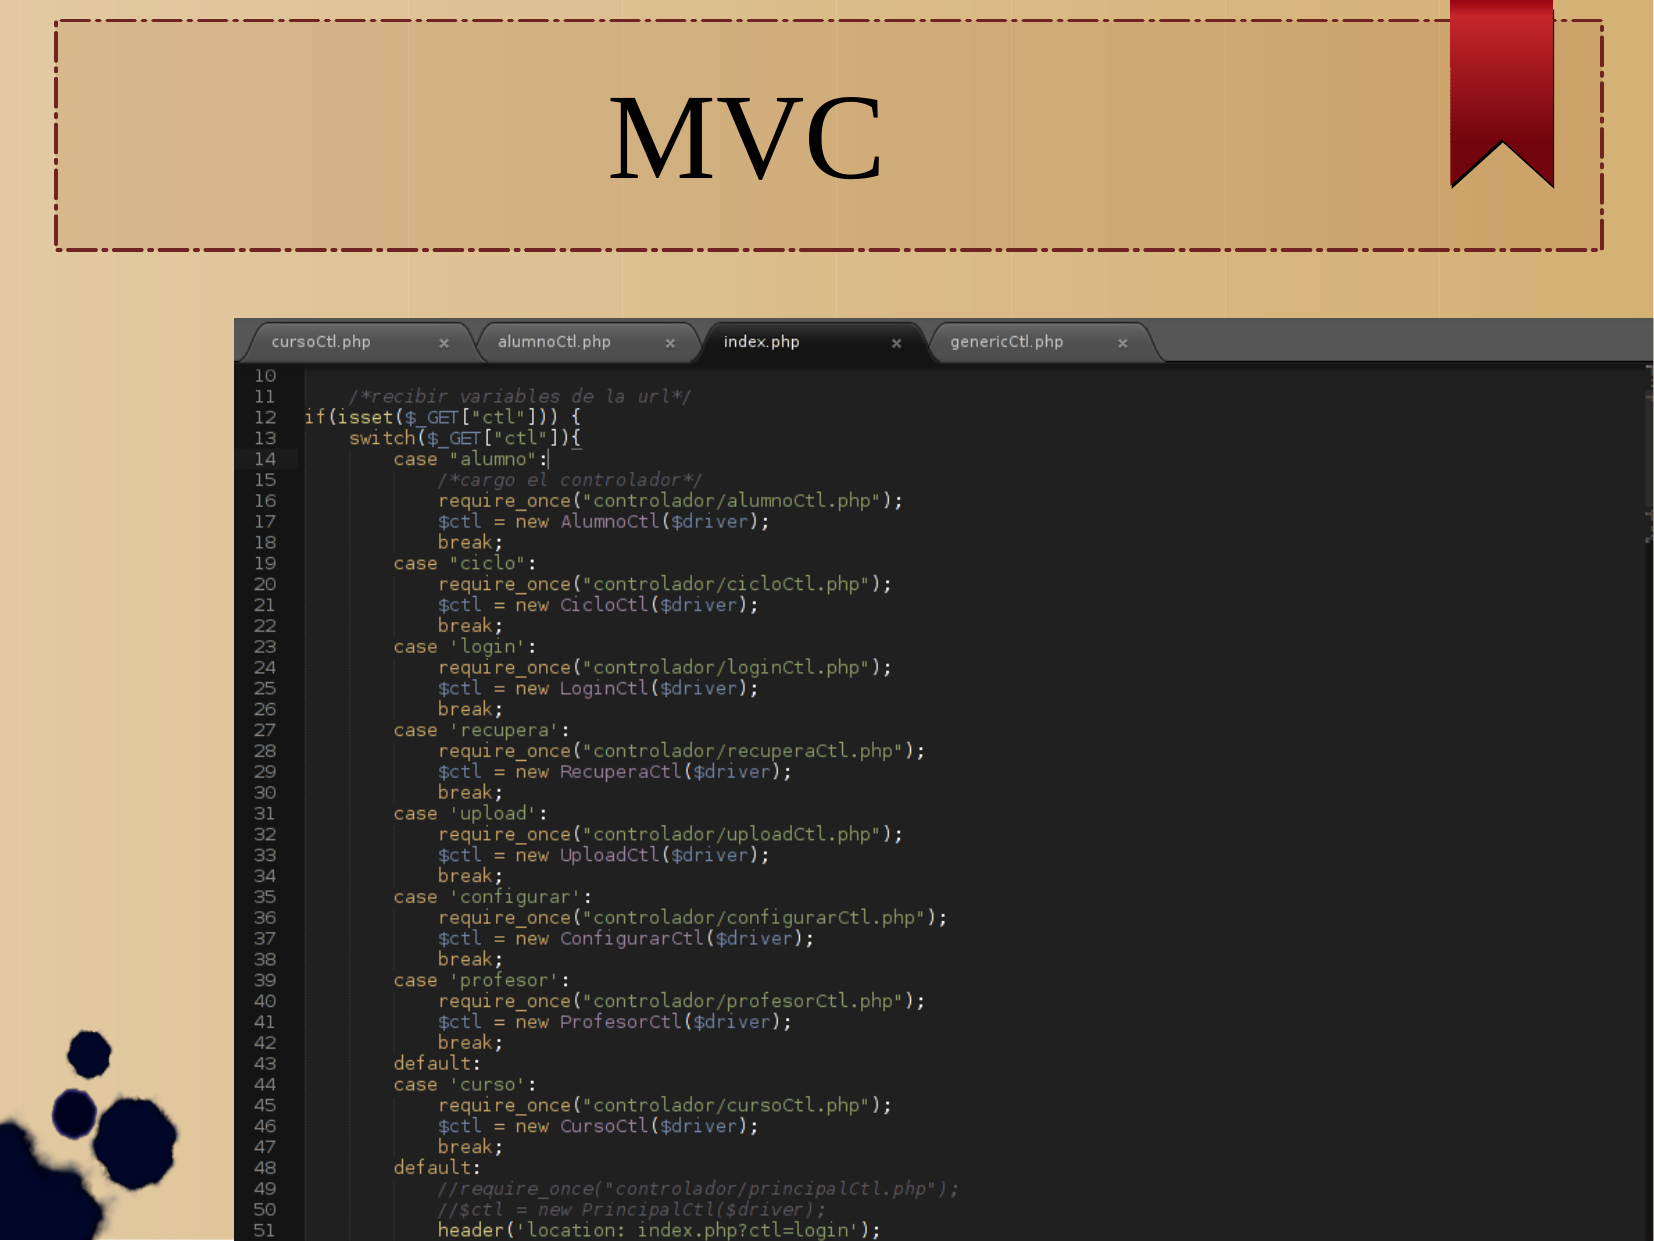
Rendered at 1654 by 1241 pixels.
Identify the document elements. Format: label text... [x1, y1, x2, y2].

picture [234, 318, 1654, 1241]
title MVC [82, 47, 1412, 229]
